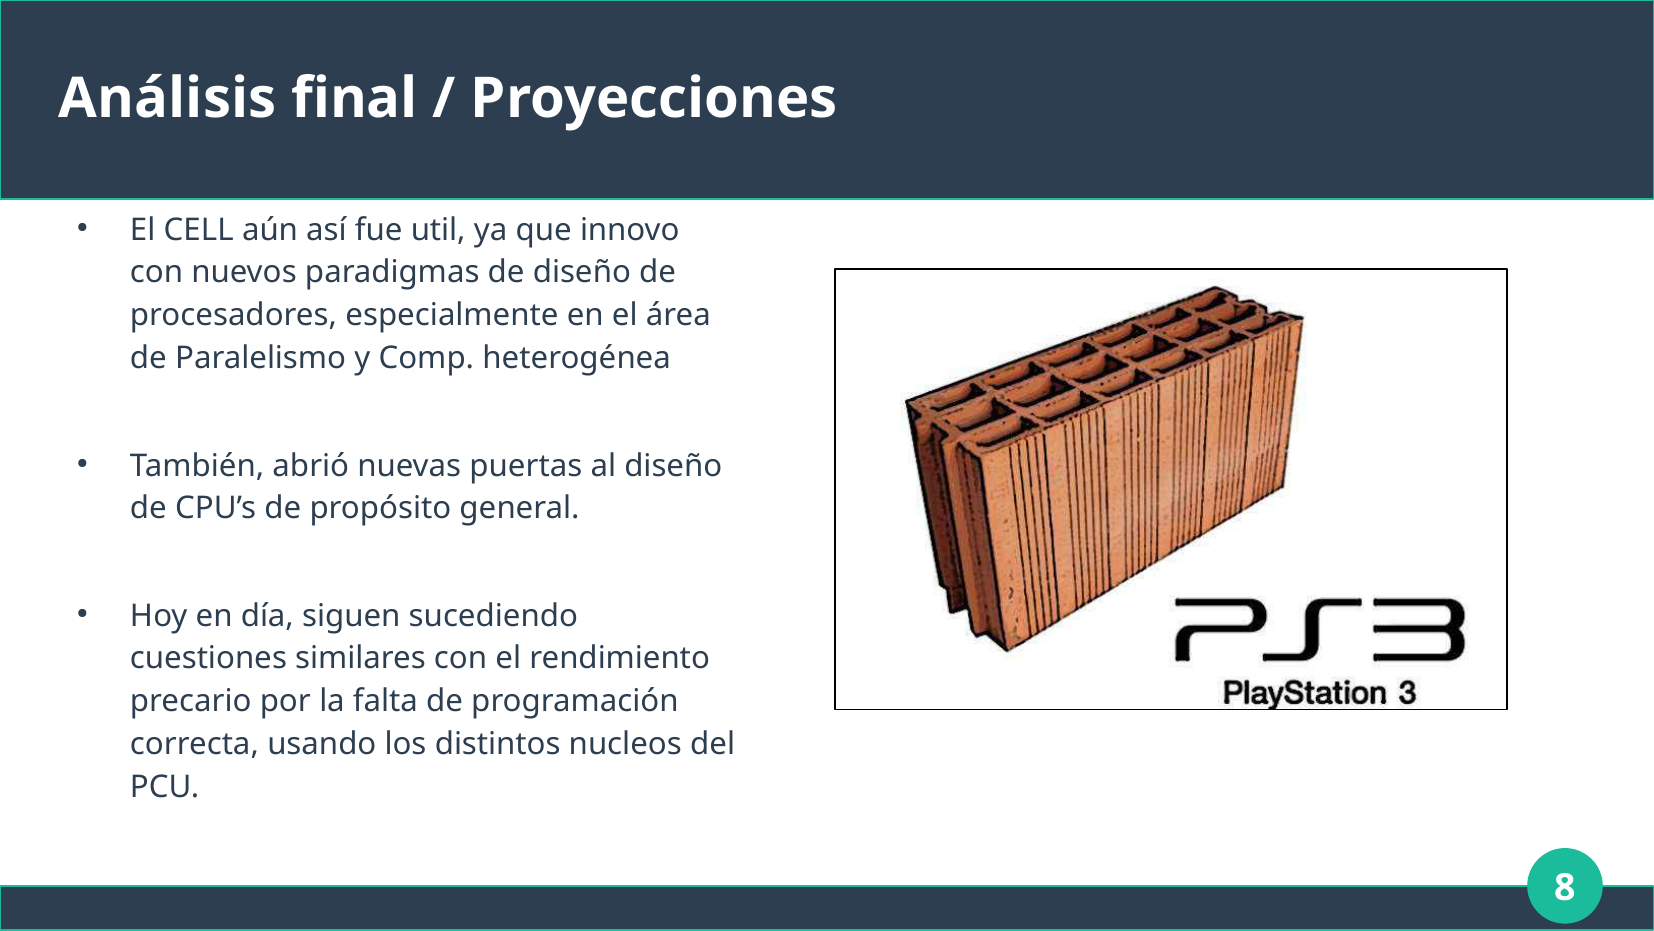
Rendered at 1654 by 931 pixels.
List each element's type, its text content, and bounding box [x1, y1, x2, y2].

list El CELL aún así fue util, ya que innovo con nuevos paradigmas de diseño de procesadores, especialmente en el área de Paralelismo y Comp. heterogénea También, abrió nuevas puertas al diseño de CPU’s de propósito general. Hoy en día, siguen sucediendo cuestiones similares con el rendimiento precario por la falta de programación correcta, usando los distintos nucleos del PCU. [59, 206, 739, 931]
title Análisis final / Proyecciones [59, 37, 1595, 156]
picture [835, 270, 1506, 709]
